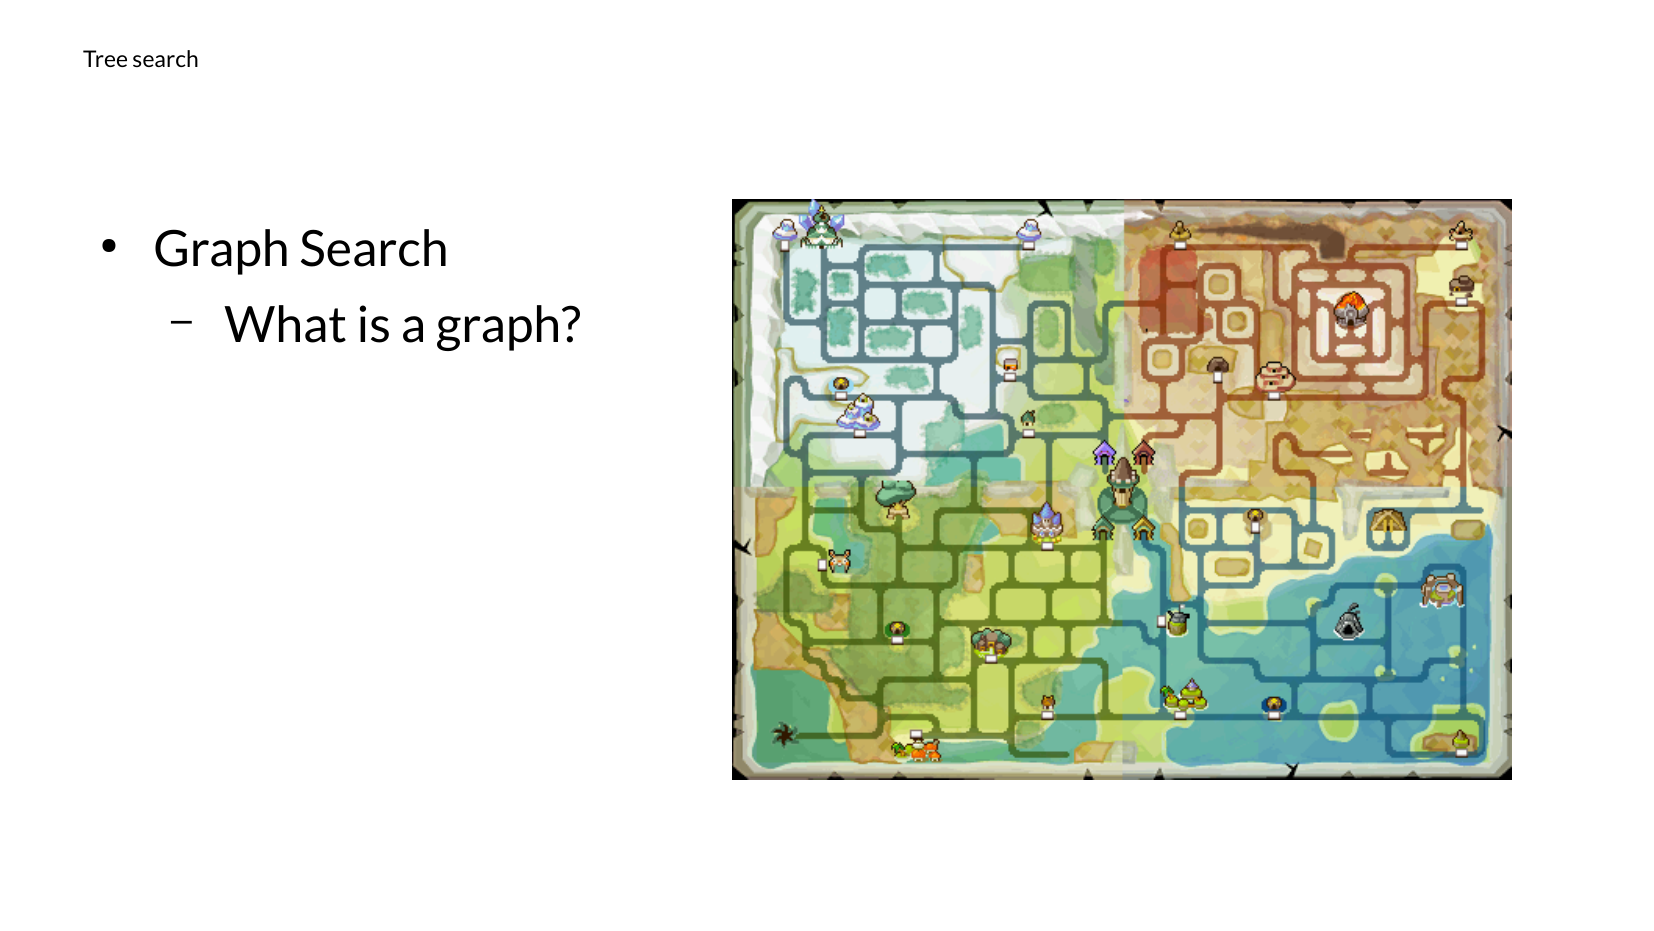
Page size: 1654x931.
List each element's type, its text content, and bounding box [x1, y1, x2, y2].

list Graph Search What is a graph? [82, 217, 809, 839]
title Tree search [83, 0, 1571, 119]
picture [732, 199, 1512, 780]
